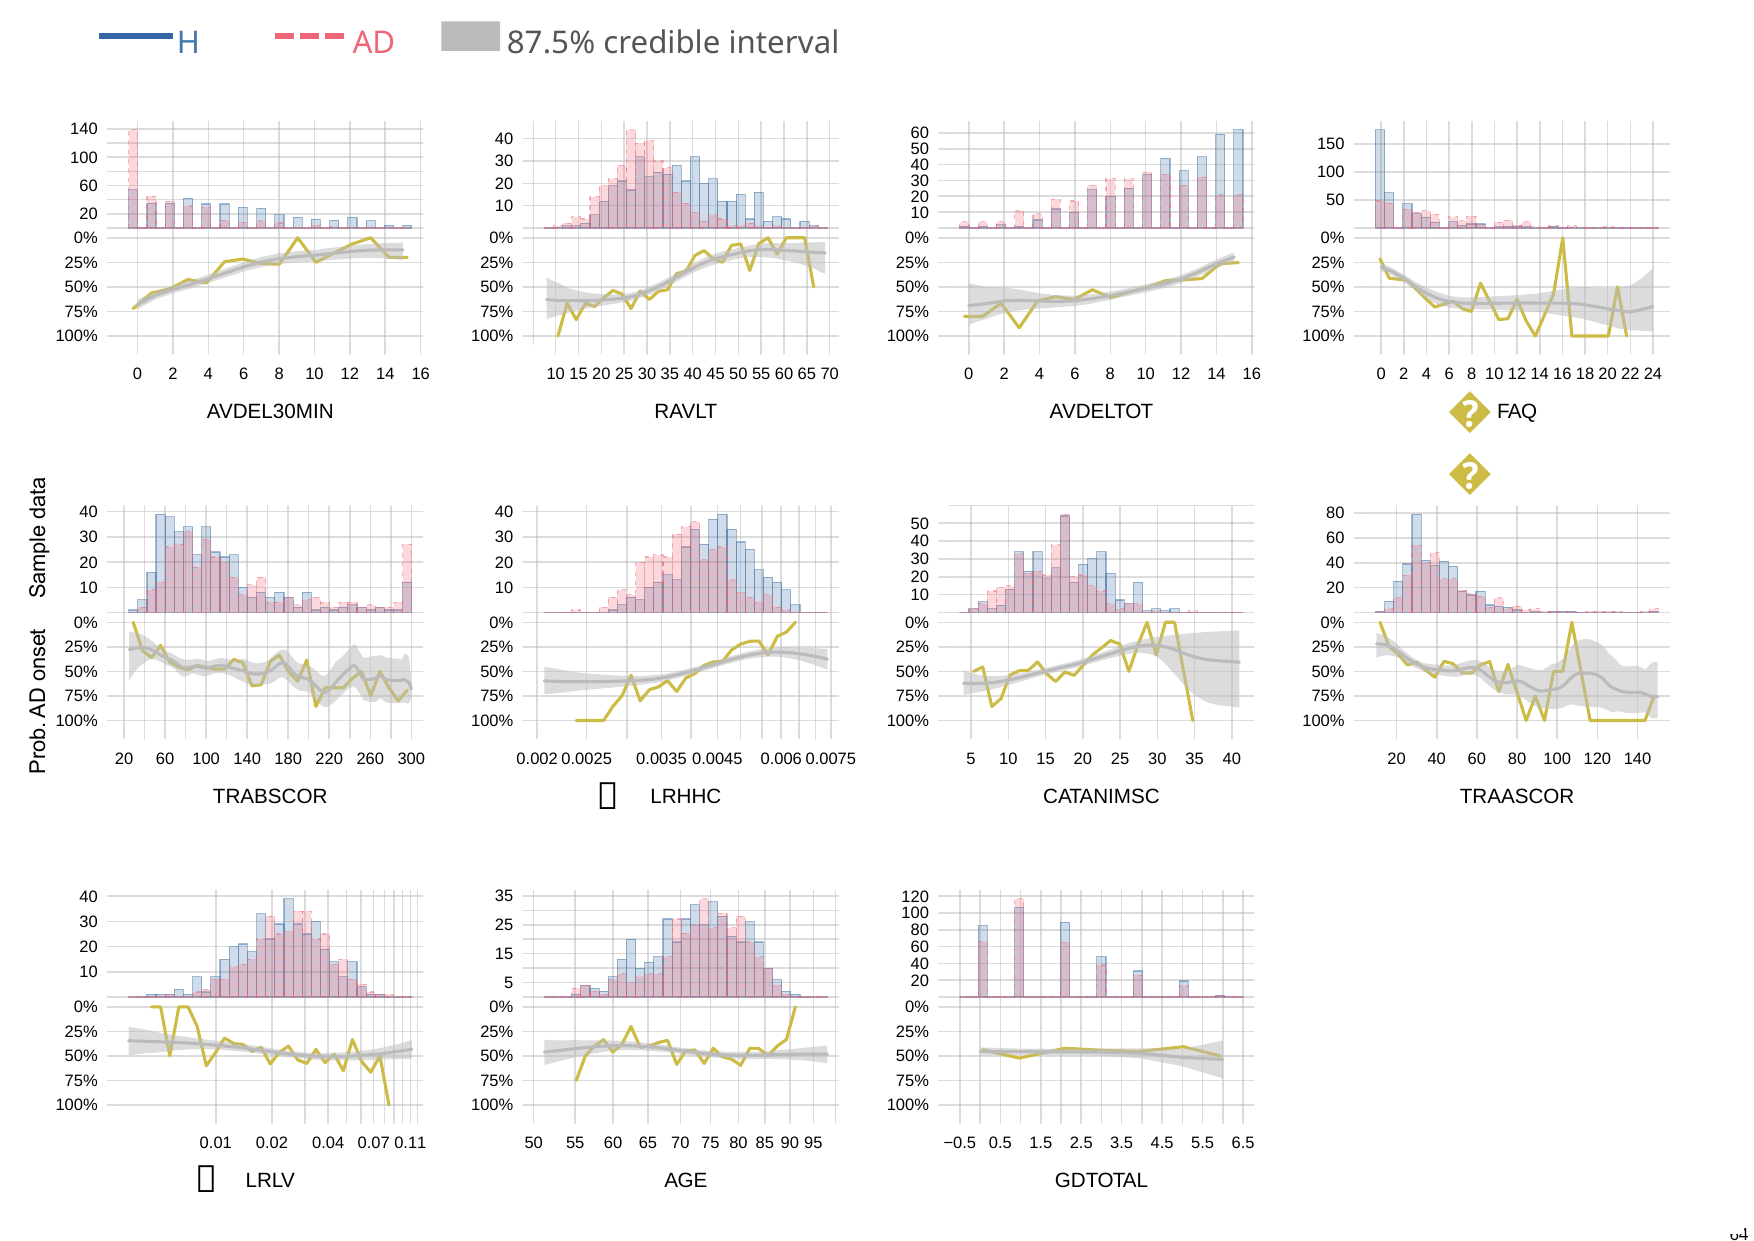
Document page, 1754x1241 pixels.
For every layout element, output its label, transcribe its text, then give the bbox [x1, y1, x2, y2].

text_box H [162, 13, 250, 60]
picture [9, 6, 1745, 1234]
text_box 🧠 [180, 1145, 262, 1210]
text_box [441, 21, 492, 51]
text_box 🧠 [581, 762, 663, 828]
text_box AD [337, 13, 413, 60]
text_box 87.5% credible interval [492, 13, 840, 60]
text_box 👪 [1432, 370, 1508, 492]
text_box Prob. AD onset Sample data [18, 441, 68, 790]
